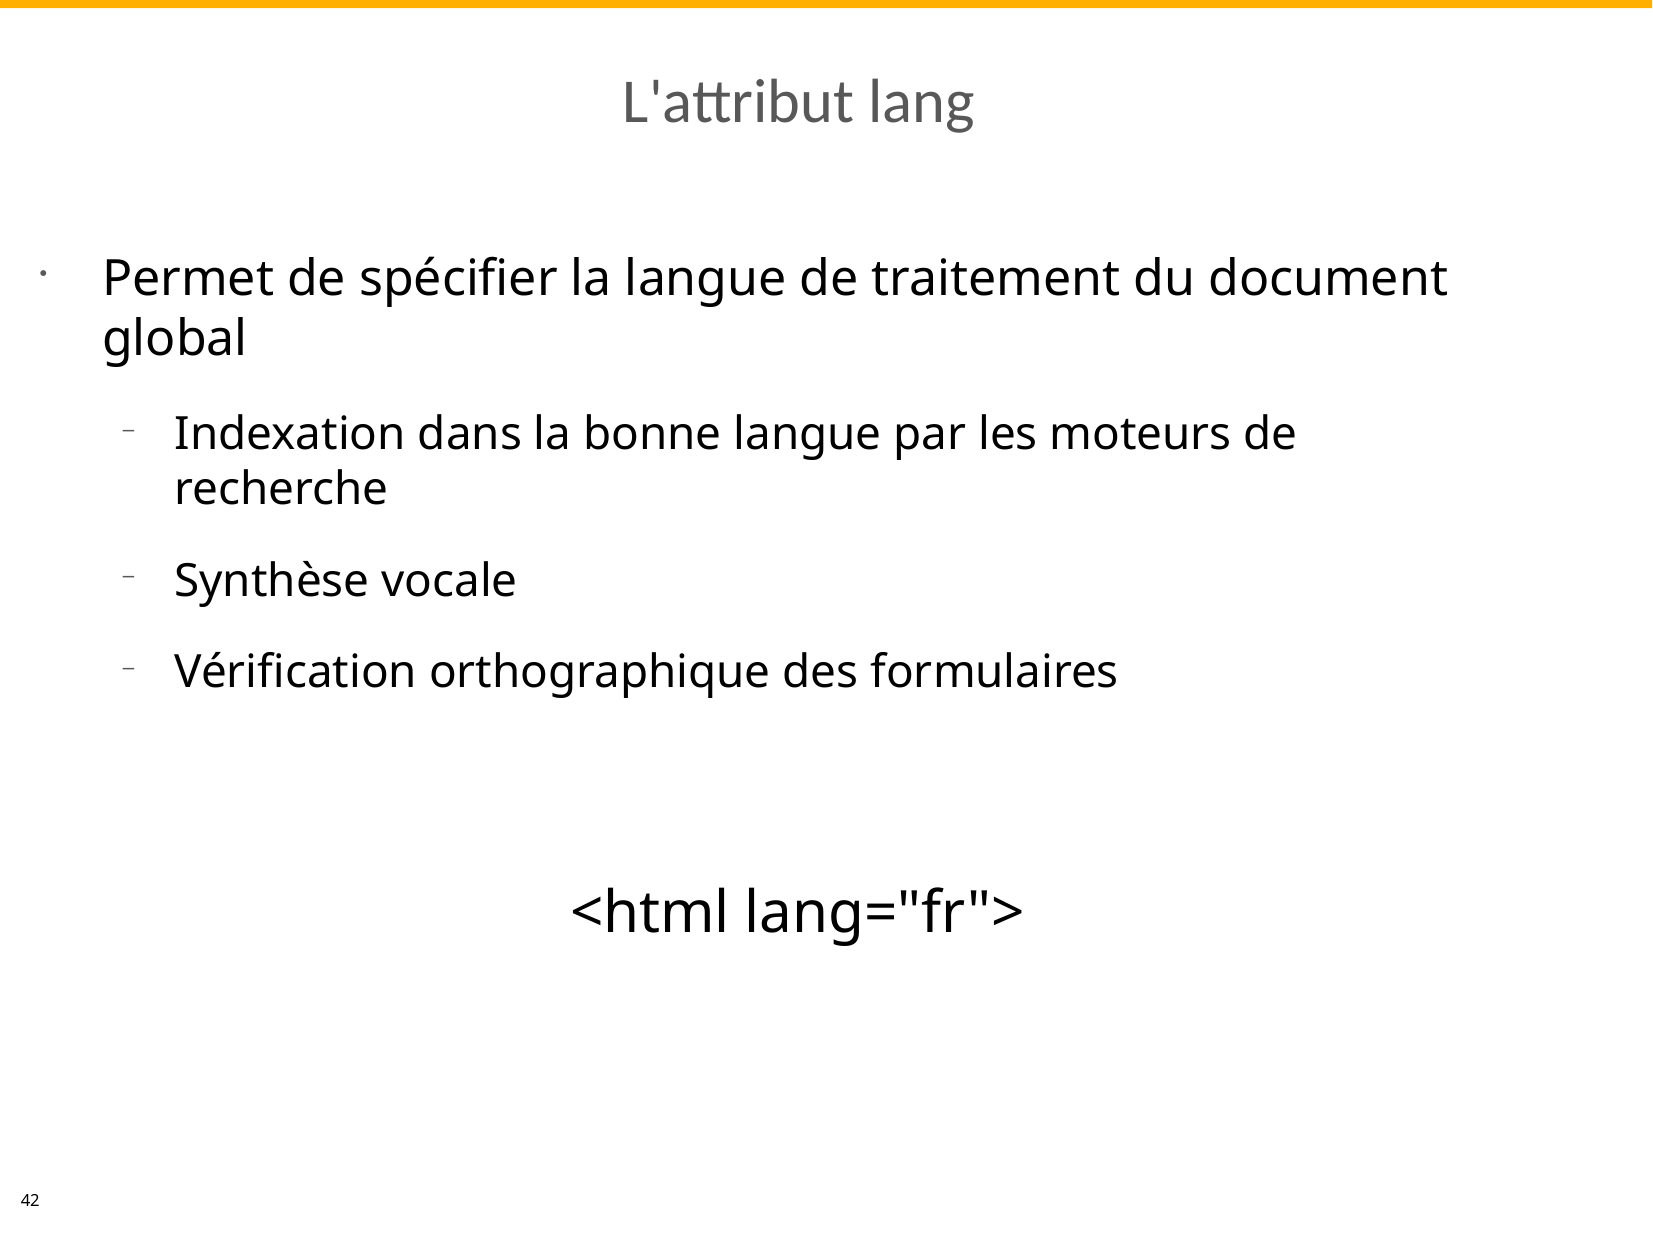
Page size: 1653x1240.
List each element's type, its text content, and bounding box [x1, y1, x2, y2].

text_box <numéro> [14, 1189, 46, 1213]
text_box Permet de spécifier la langue de traitement du document global Indexation dans la bonne langue par les moteurs de recherche Synthèse vocale Vérification orthographique des formulaires <html lang="fr"> [37, 243, 1508, 945]
title L'attribut lang [620, 58, 1040, 268]
